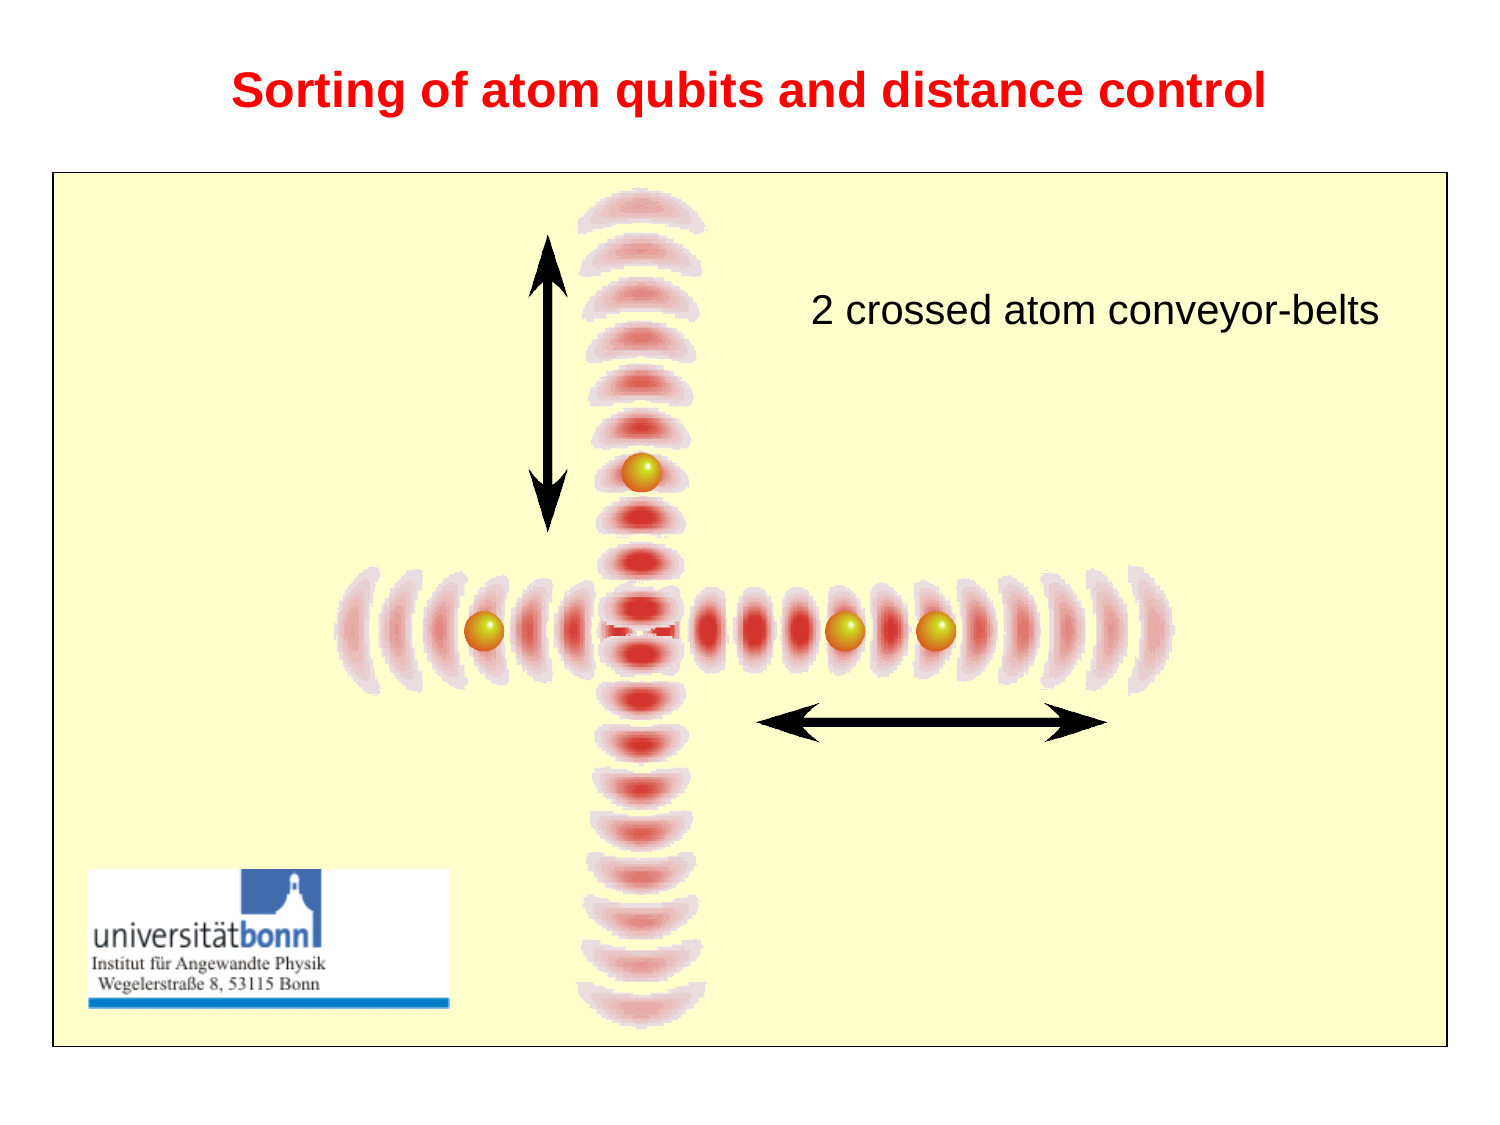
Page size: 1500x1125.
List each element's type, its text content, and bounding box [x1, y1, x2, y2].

text_box Sorting of atom qubits and distance control [87, 49, 1413, 126]
text_box 2 crossed atom conveyor-belts [796, 274, 1396, 341]
text_box [53, 172, 1447, 1047]
picture [88, 172, 1182, 1036]
